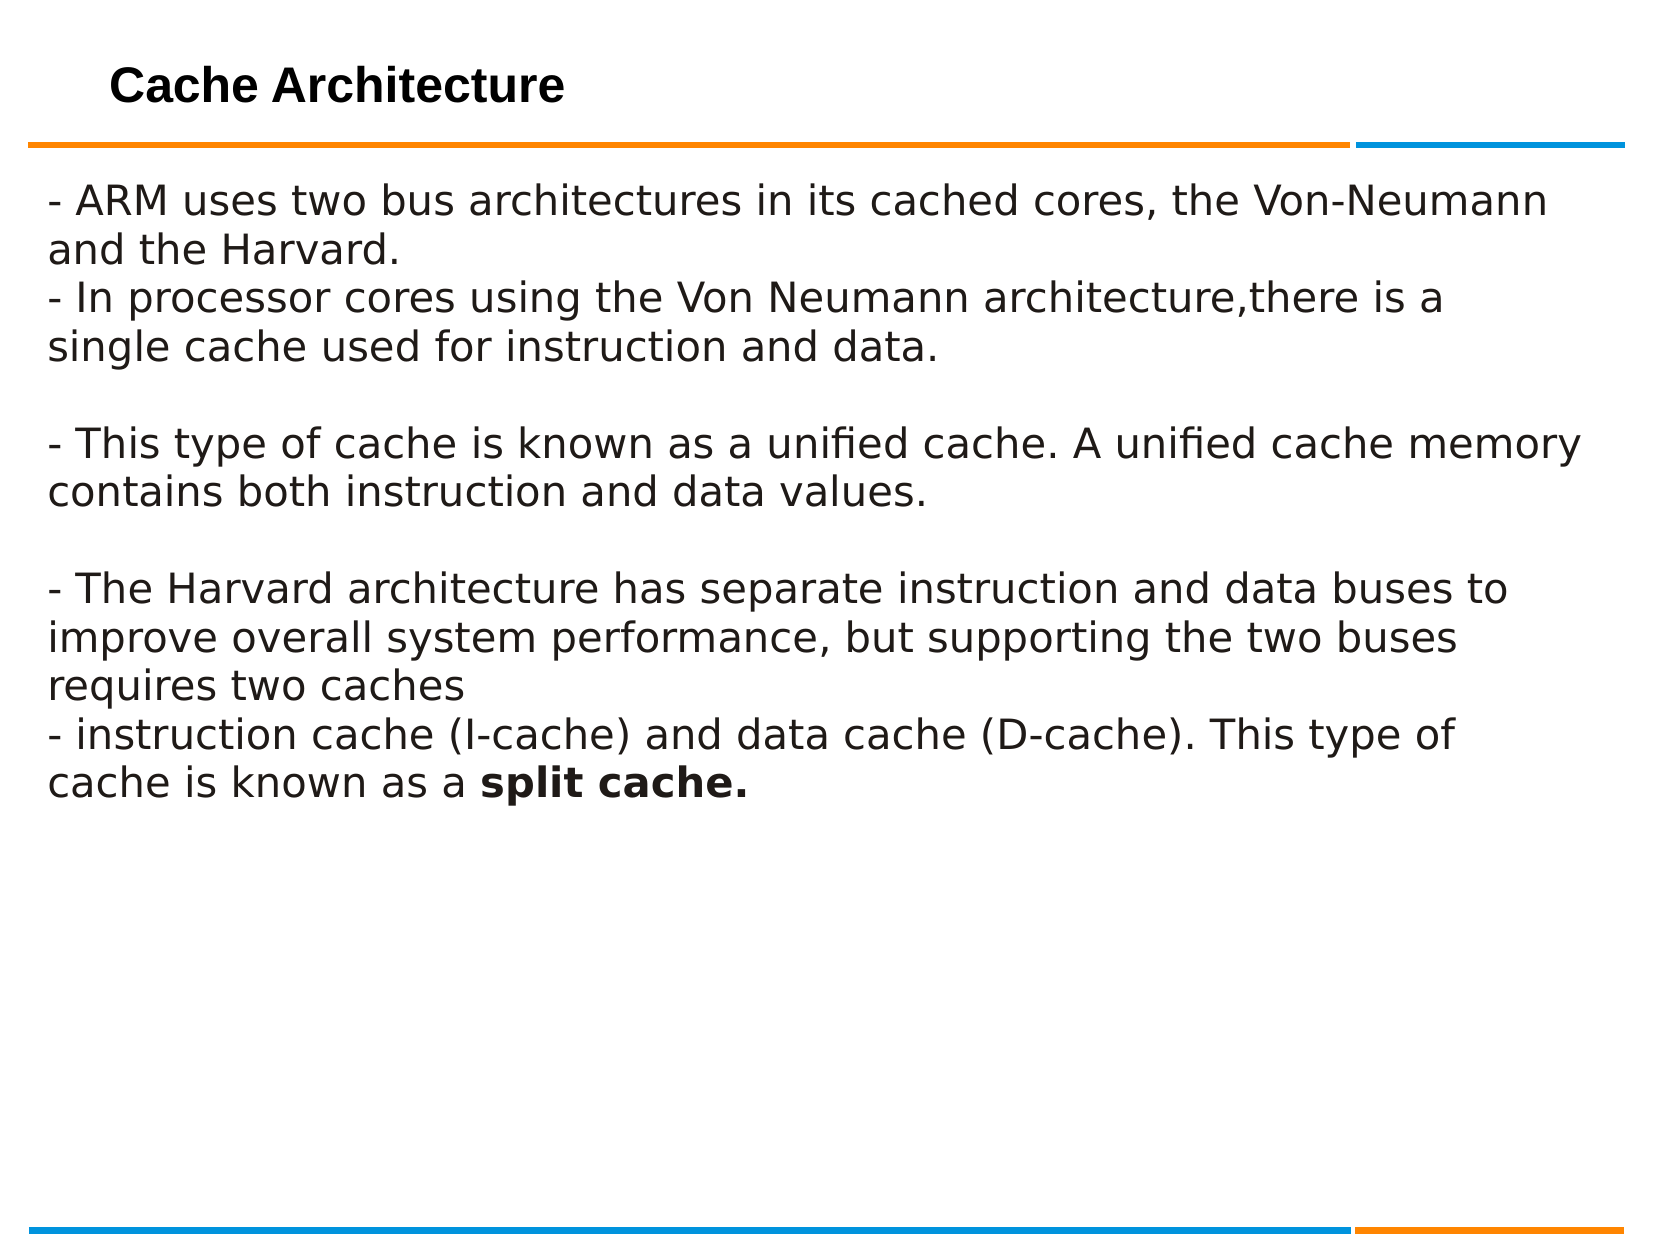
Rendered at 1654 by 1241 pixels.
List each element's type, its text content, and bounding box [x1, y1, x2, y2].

text_box - ARM uses two bus architectures in its cached cores, the Von-Neumann and the Harvard. - In processor cores using the Von Neumann architecture,there is a single cache used for instruction and data. - This type of cache is known as a unified cache. A unified cache memory contains both instruction and data values. - The Harvard architecture has separate instruction and data buses to improve overall system performance, but supporting the two buses requires two caches - instruction cache (I-cache) and data cache (D-cache). This type of cache is known as a split cache. [47, 177, 1597, 1099]
text_box Cache Architecture [109, 57, 566, 117]
